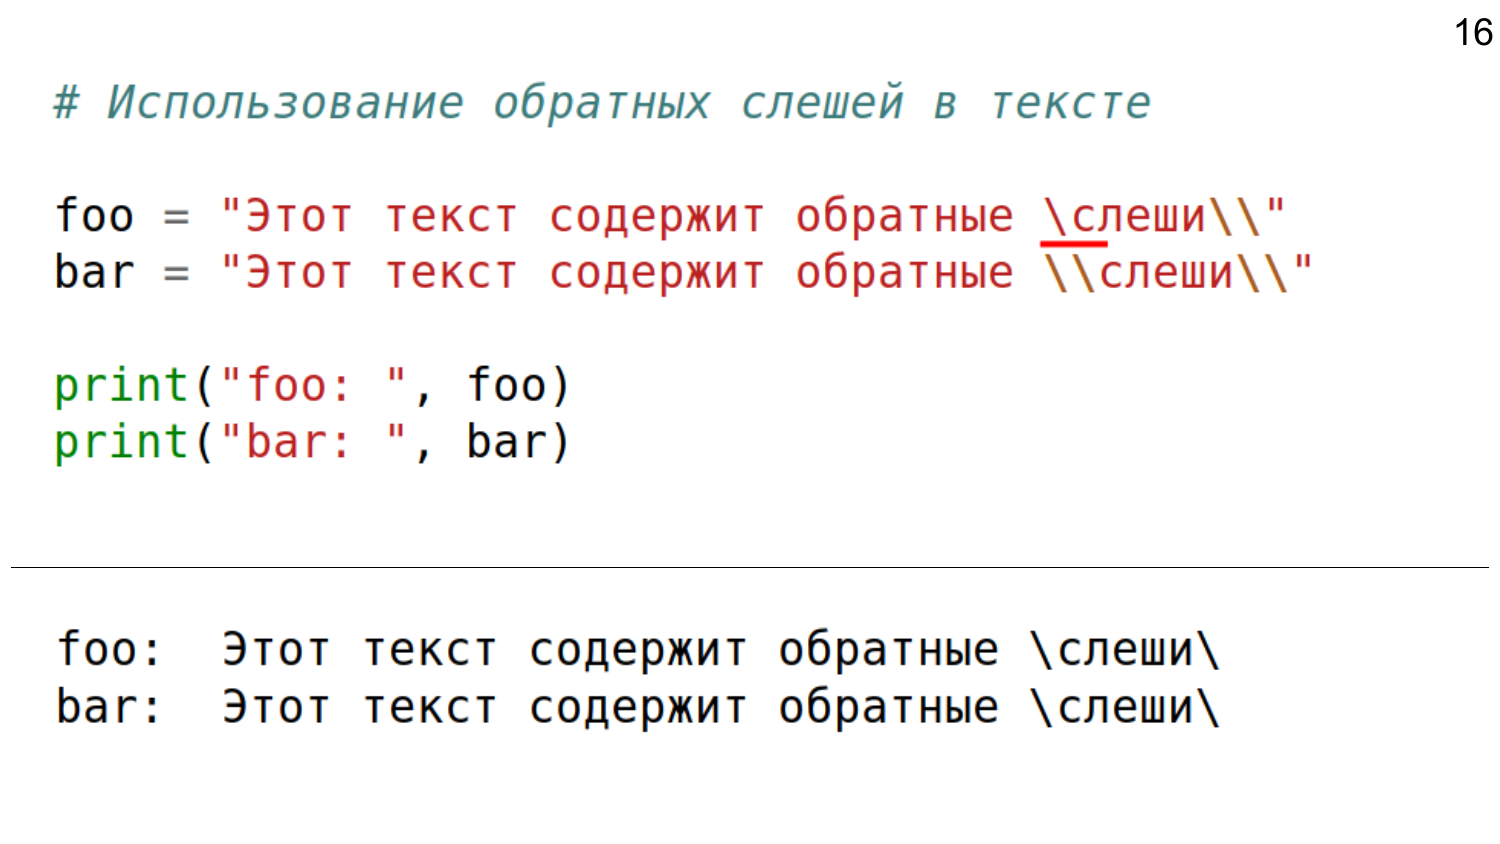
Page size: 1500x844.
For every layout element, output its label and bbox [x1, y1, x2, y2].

picture [47, 614, 1238, 740]
picture [47, 65, 1331, 483]
